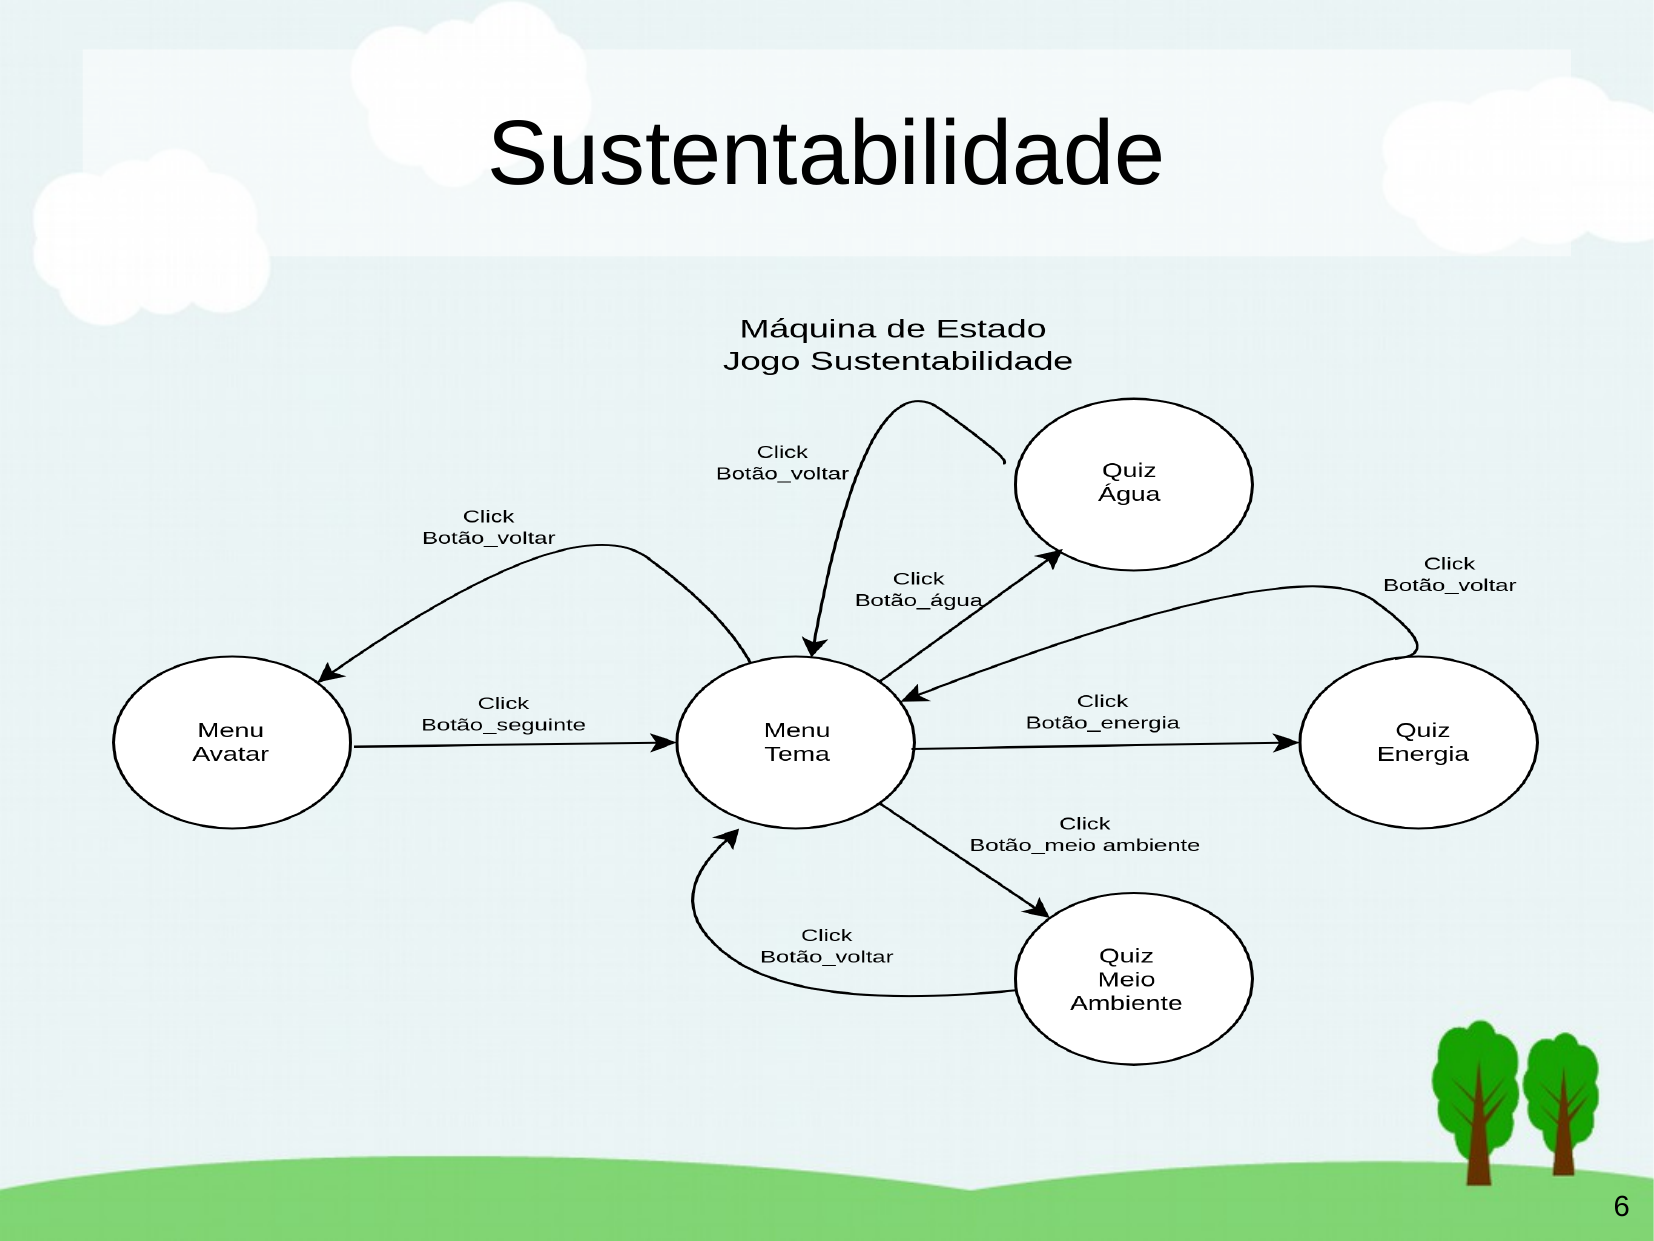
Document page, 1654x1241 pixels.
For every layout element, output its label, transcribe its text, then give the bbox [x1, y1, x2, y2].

title Sustentabilidade [82, 49, 1571, 257]
picture [0, 0, 1654, 1241]
